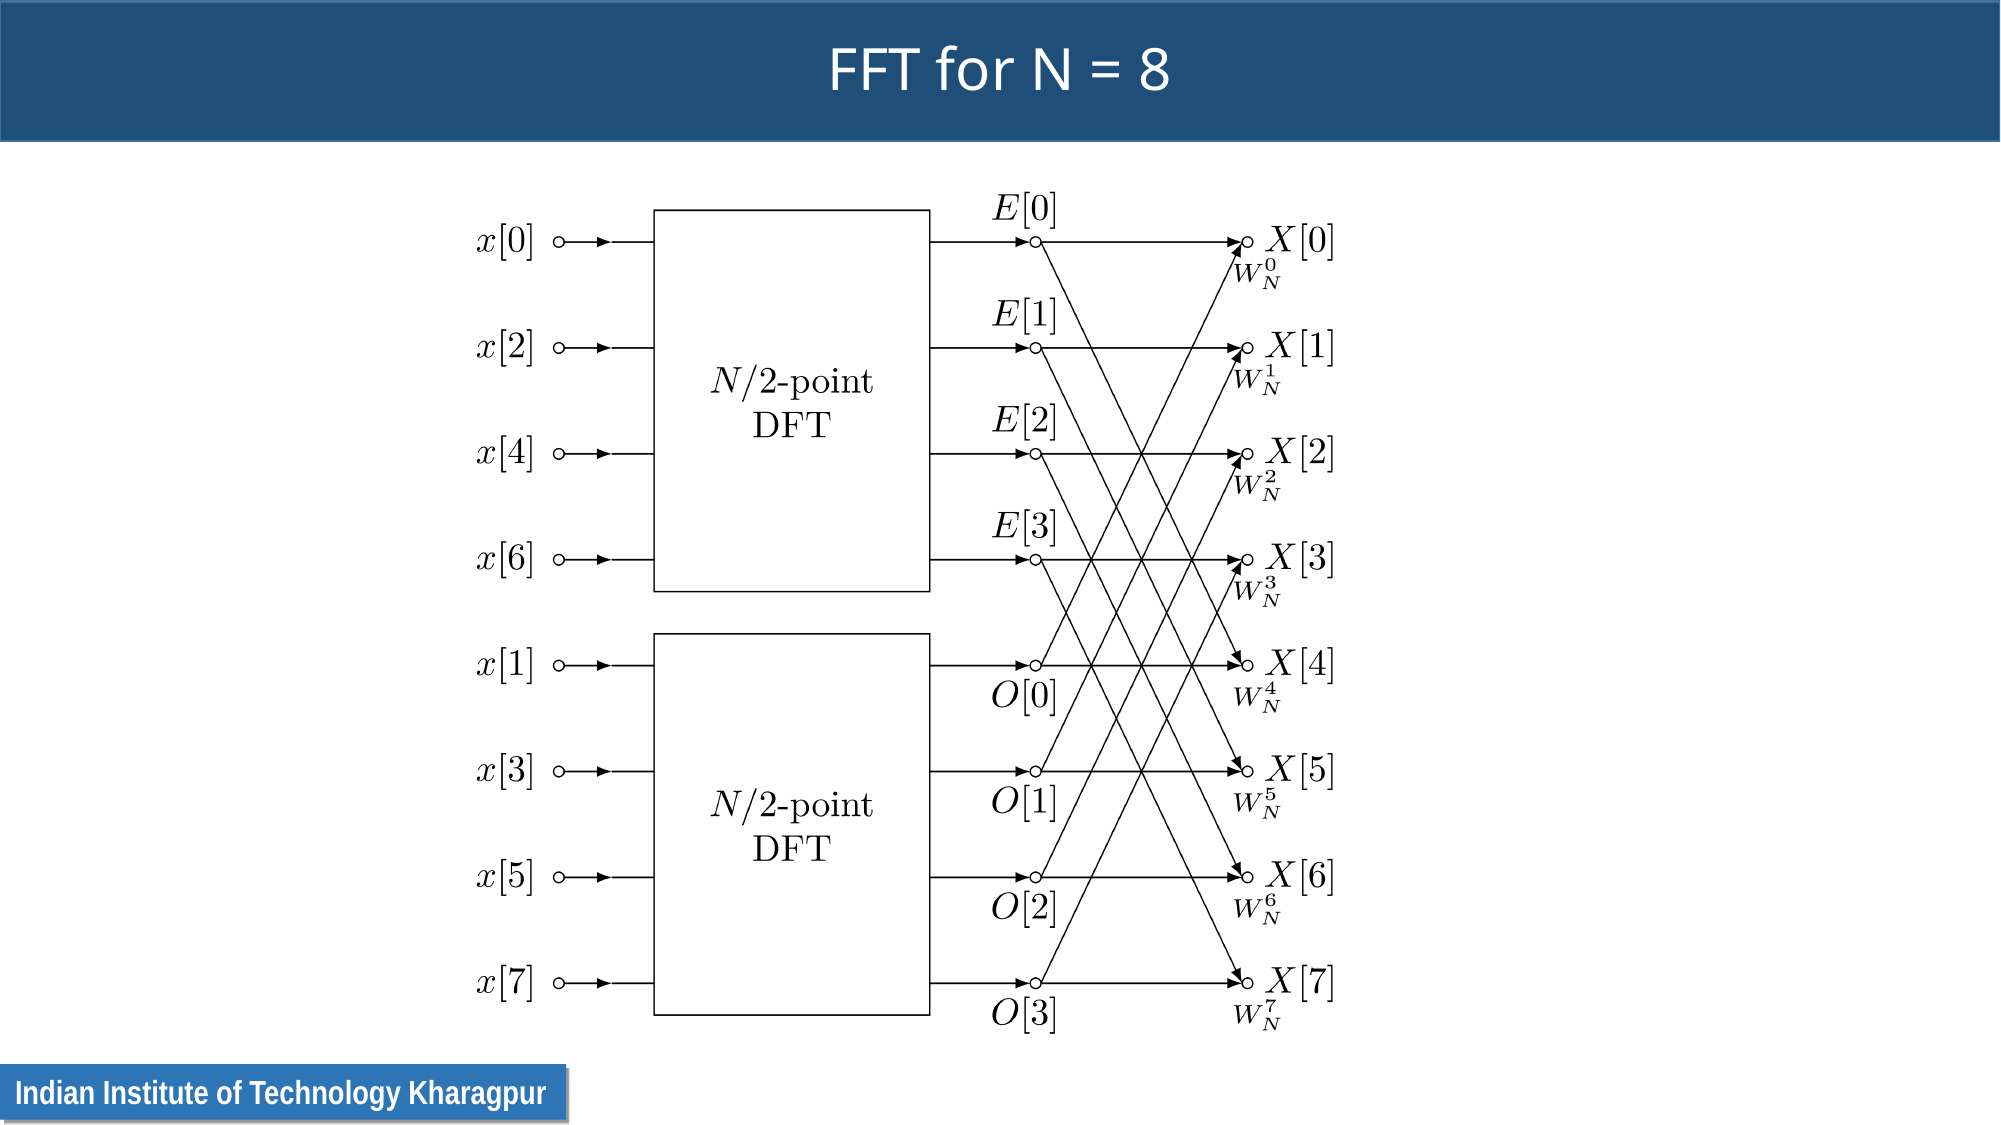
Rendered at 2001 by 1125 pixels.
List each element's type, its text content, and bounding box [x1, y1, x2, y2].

title FFT for N = 8 [0, 1, 2000, 141]
picture [452, 167, 1354, 1058]
